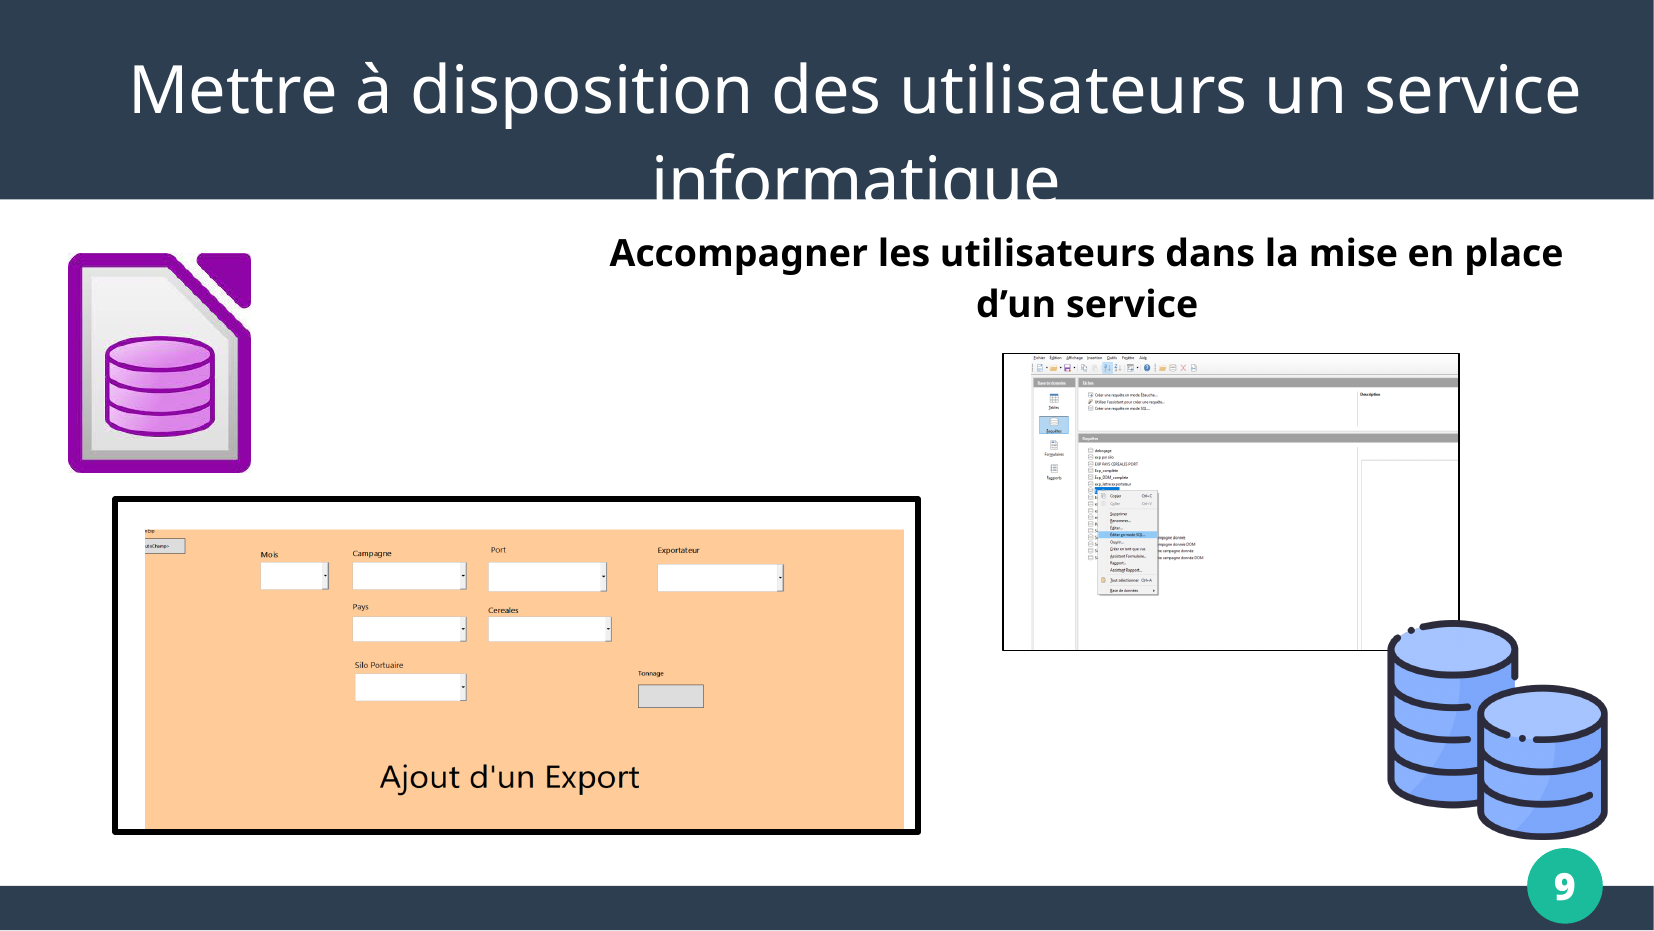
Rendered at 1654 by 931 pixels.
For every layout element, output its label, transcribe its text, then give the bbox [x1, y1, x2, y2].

text_box Accompagner les utilisateurs dans la mise en place d’un service [561, 236, 1614, 318]
picture [118, 501, 916, 830]
picture [68, 253, 251, 473]
picture [1003, 354, 1608, 840]
text_box Mettre à disposition des utilisateurs un service informatique [29, 0, 1654, 266]
